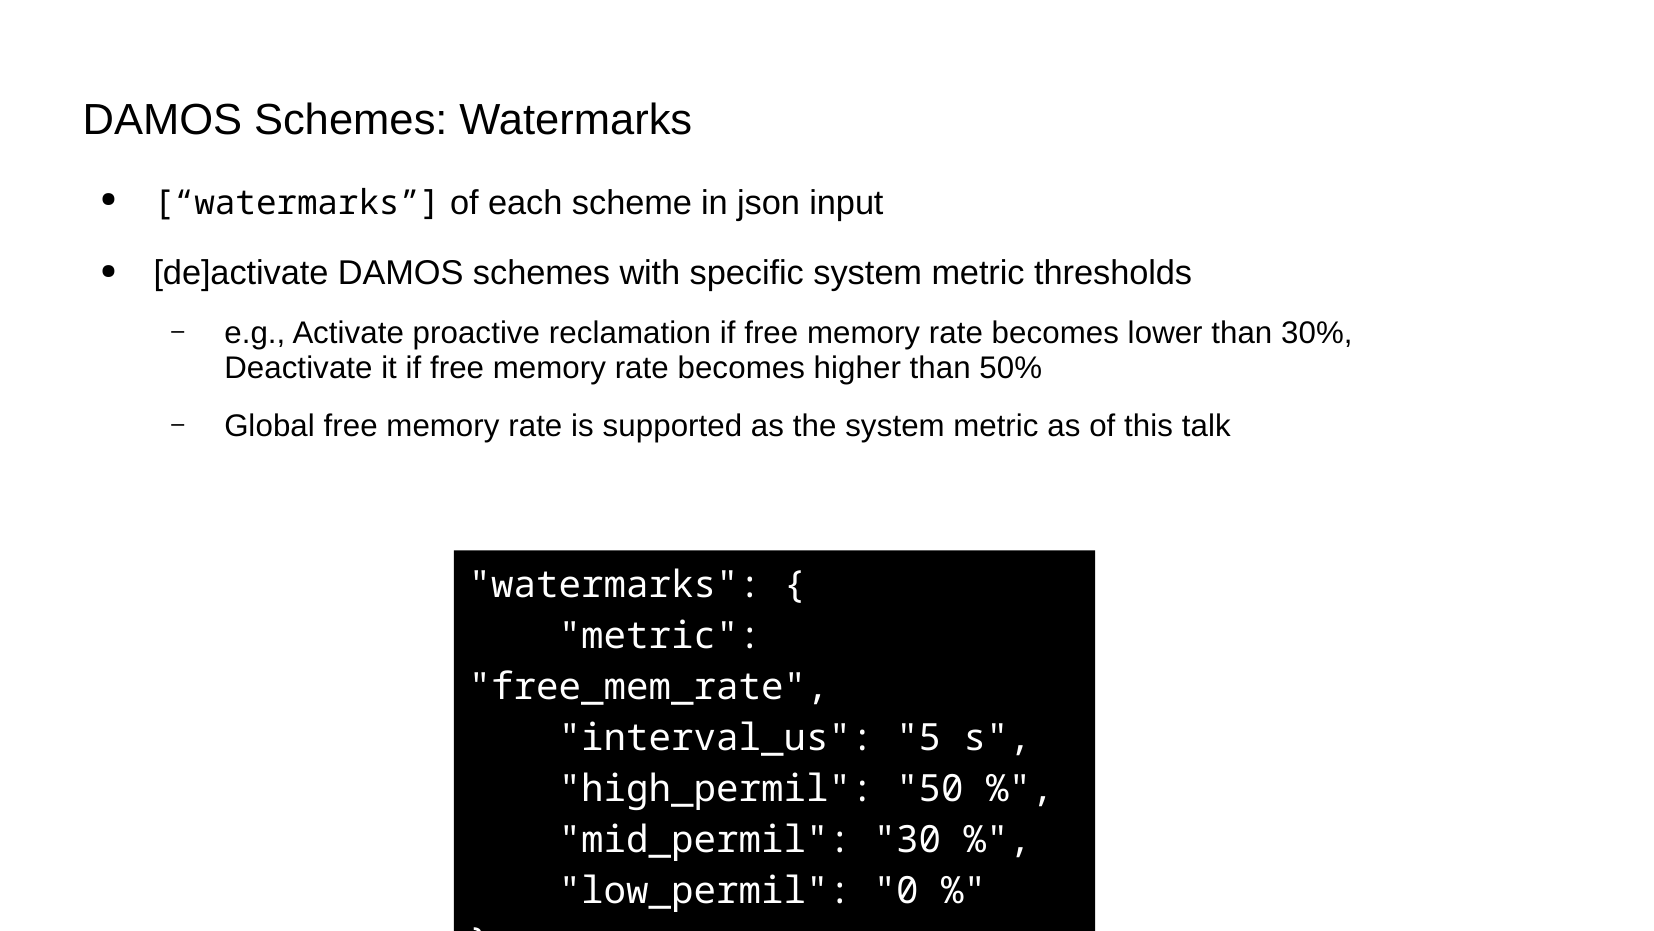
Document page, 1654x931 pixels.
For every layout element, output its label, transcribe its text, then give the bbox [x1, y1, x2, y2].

list [“watermarks”] of each scheme in json input [de]activate DAMOS schemes with specific system metric thresholds e.g., Activate proactive reclamation if free memory rate becomes lower than 30%, Deactivate it if free memory rate becomes higher than 50% Global free memory rate is supported as the system metric as of this talk [82, 177, 1571, 833]
title DAMOS Schemes: Watermarks [82, 81, 1571, 157]
text_box "watermarks": { "metric": "free_mem_rate", "interval_us": "5 s", "high_permil": "50 %", "mid_permil": "30 %", "low_permil": "0 %" }, [453, 550, 1096, 830]
